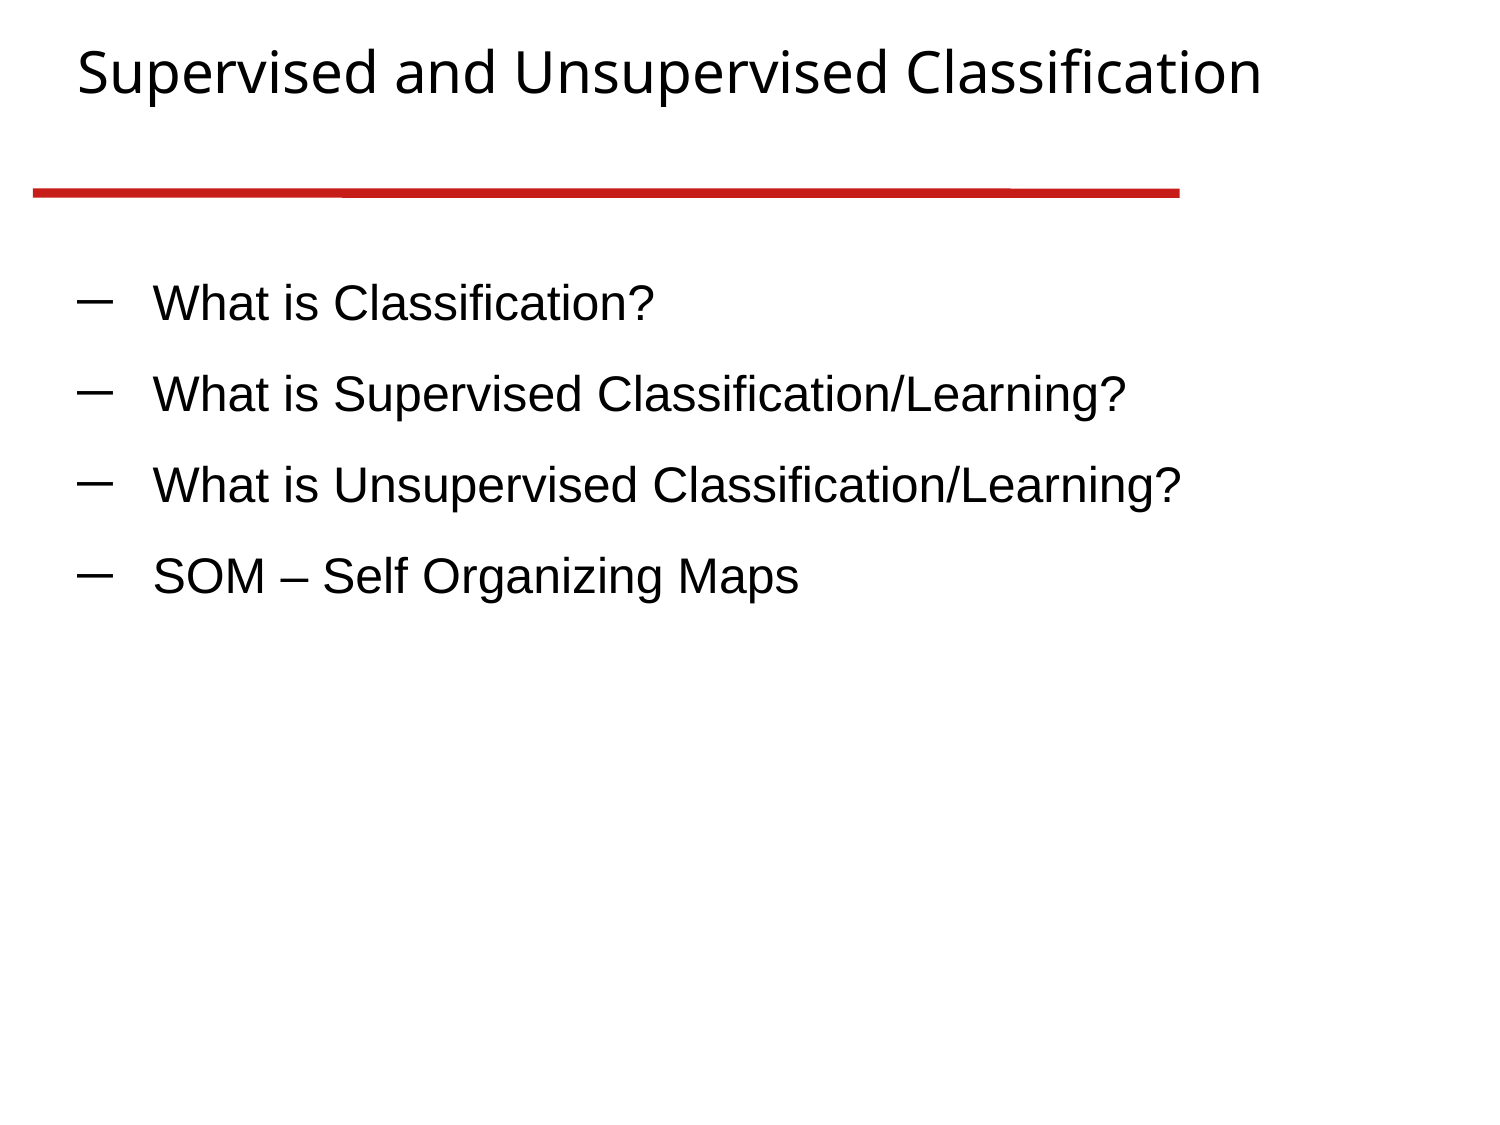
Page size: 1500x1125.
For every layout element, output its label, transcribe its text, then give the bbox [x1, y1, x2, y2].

text_box Supervised and Unsupervised Classification [62, 24, 1421, 113]
text_box What is Classification? What is Supervised Classification/Learning? What is Unsupervised Classification/Learning? SOM – Self Organizing Maps [62, 262, 1351, 703]
